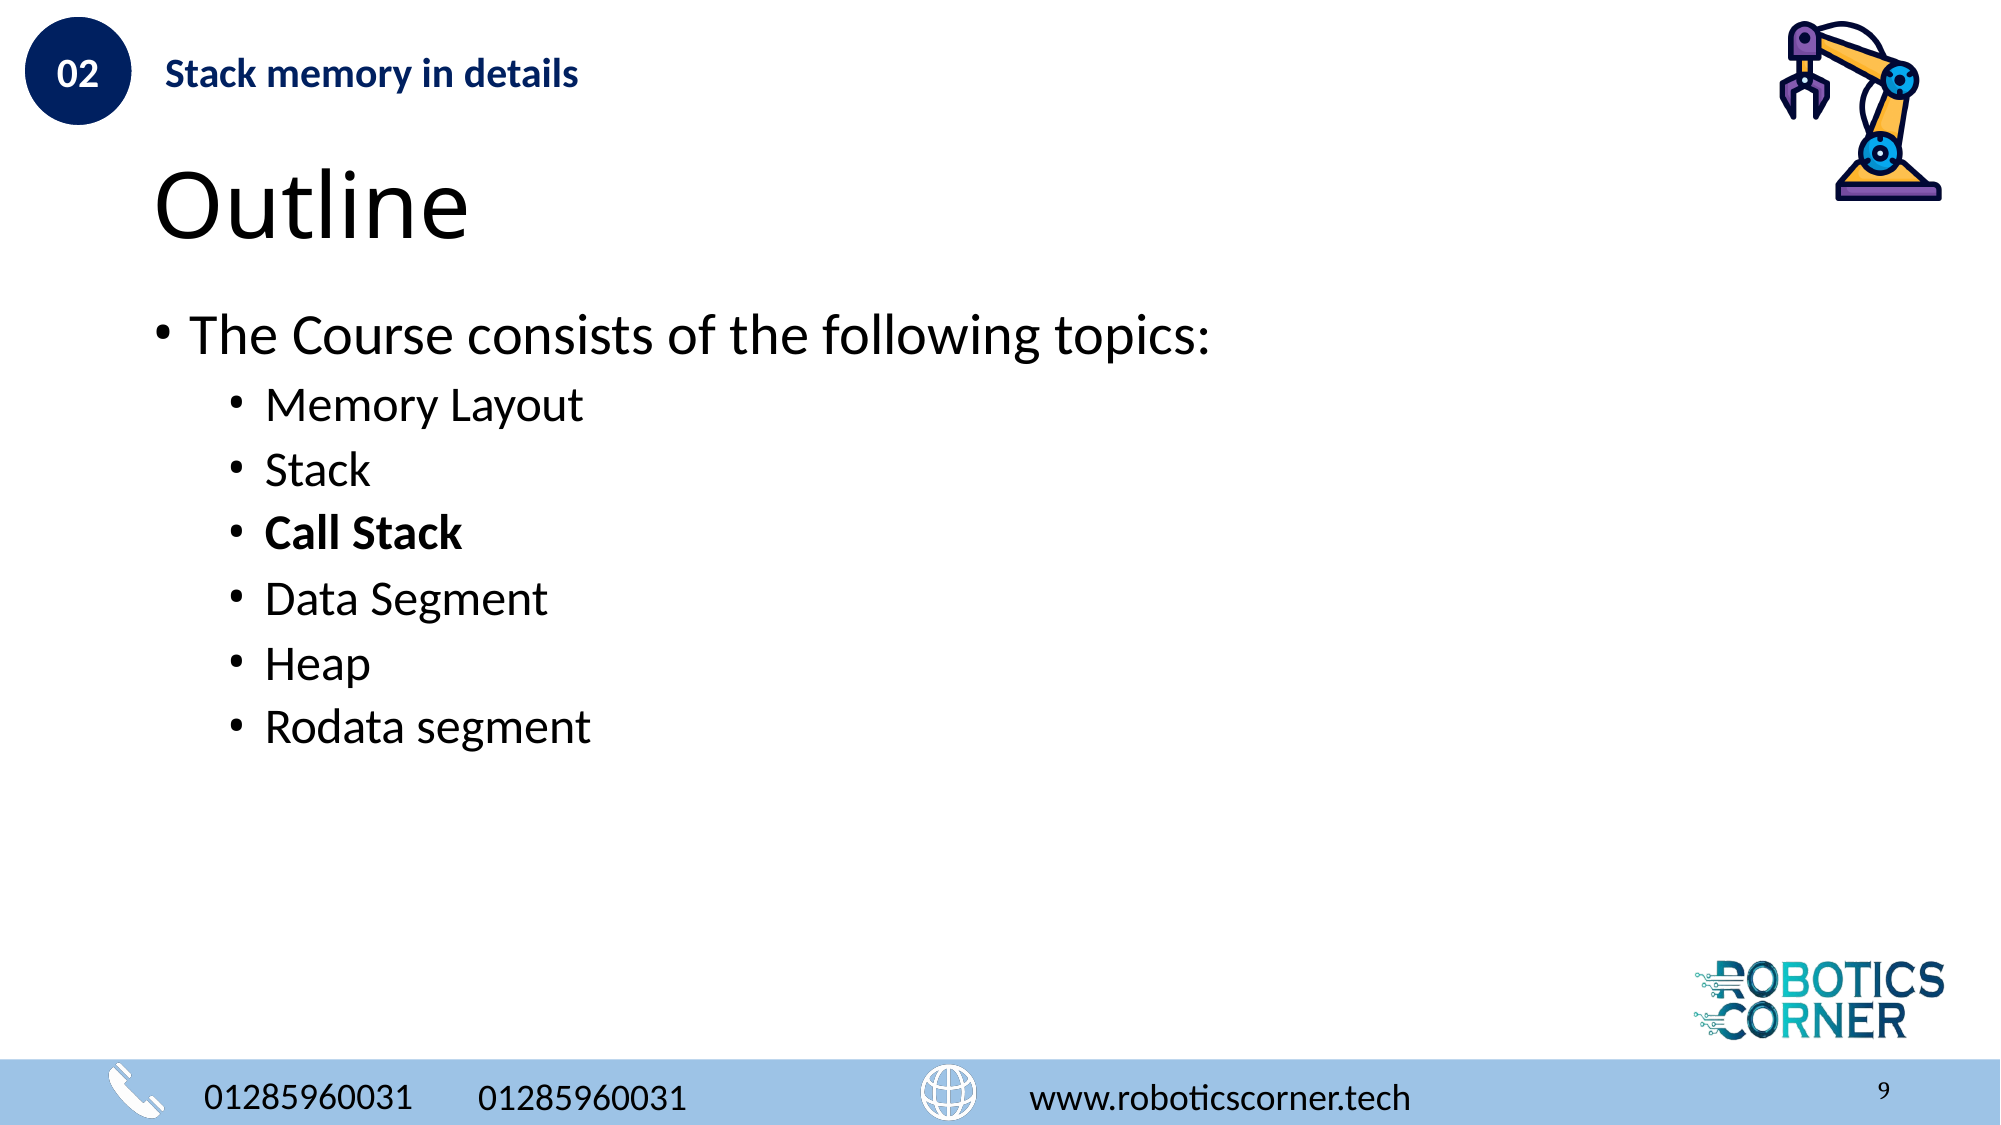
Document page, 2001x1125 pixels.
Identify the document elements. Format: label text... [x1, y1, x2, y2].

text_box Stack memory in details [150, 38, 622, 103]
picture [1771, 21, 1950, 201]
text_box 02 [22, 14, 134, 128]
picture [915, 1059, 981, 1125]
picture [103, 1057, 170, 1124]
text_box The Course consists of the following topics: Memory Layout Stack Call Stack Data Segment Heap Rodata segment [150, 288, 1215, 754]
title Outline [150, 103, 586, 312]
picture [1680, 859, 1953, 1059]
